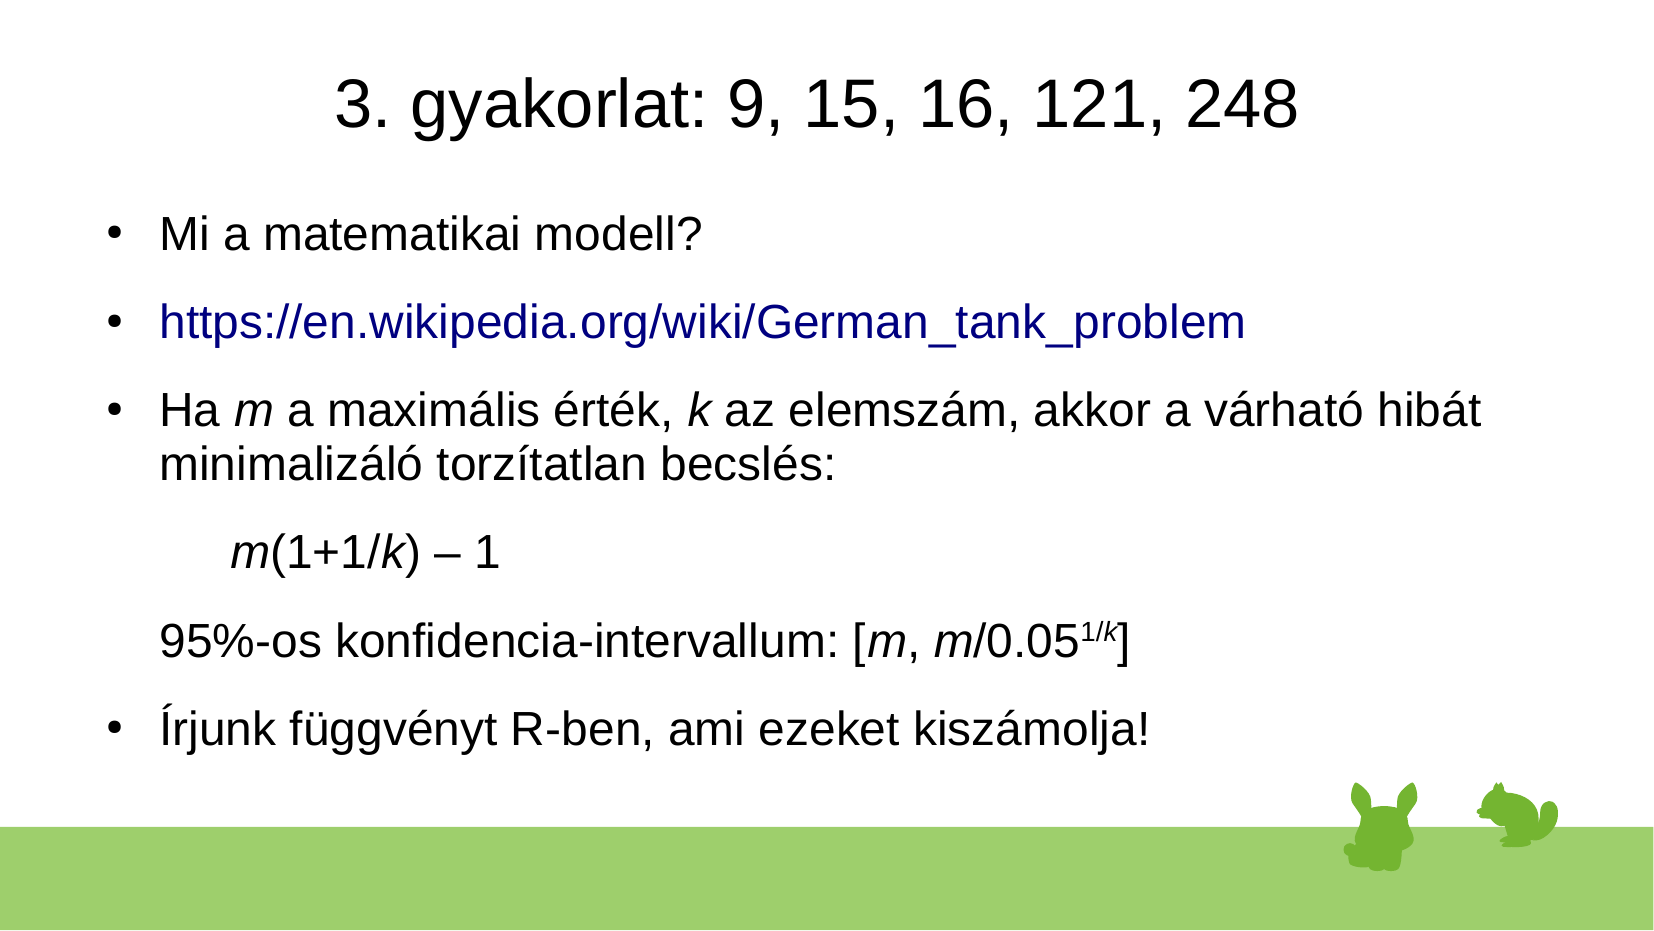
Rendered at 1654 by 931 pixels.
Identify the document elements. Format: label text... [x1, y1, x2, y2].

list Mi a matematikai modell? https://en.wikipedia.org/wiki/German_tank_problem Ha m a maximális érték, k az elemszám, akkor a várható hibát minimalizáló torzítatlan becslés: m(1+1/k) – 1 95%-os konfidencia-intervallum: [m, m/0.051/k] Írjunk függvényt R-ben, ami ezeket kiszámolja! [88, 206, 1565, 830]
title 3. gyakorlat: 9, 15, 16, 121, 248 [88, 29, 1565, 178]
